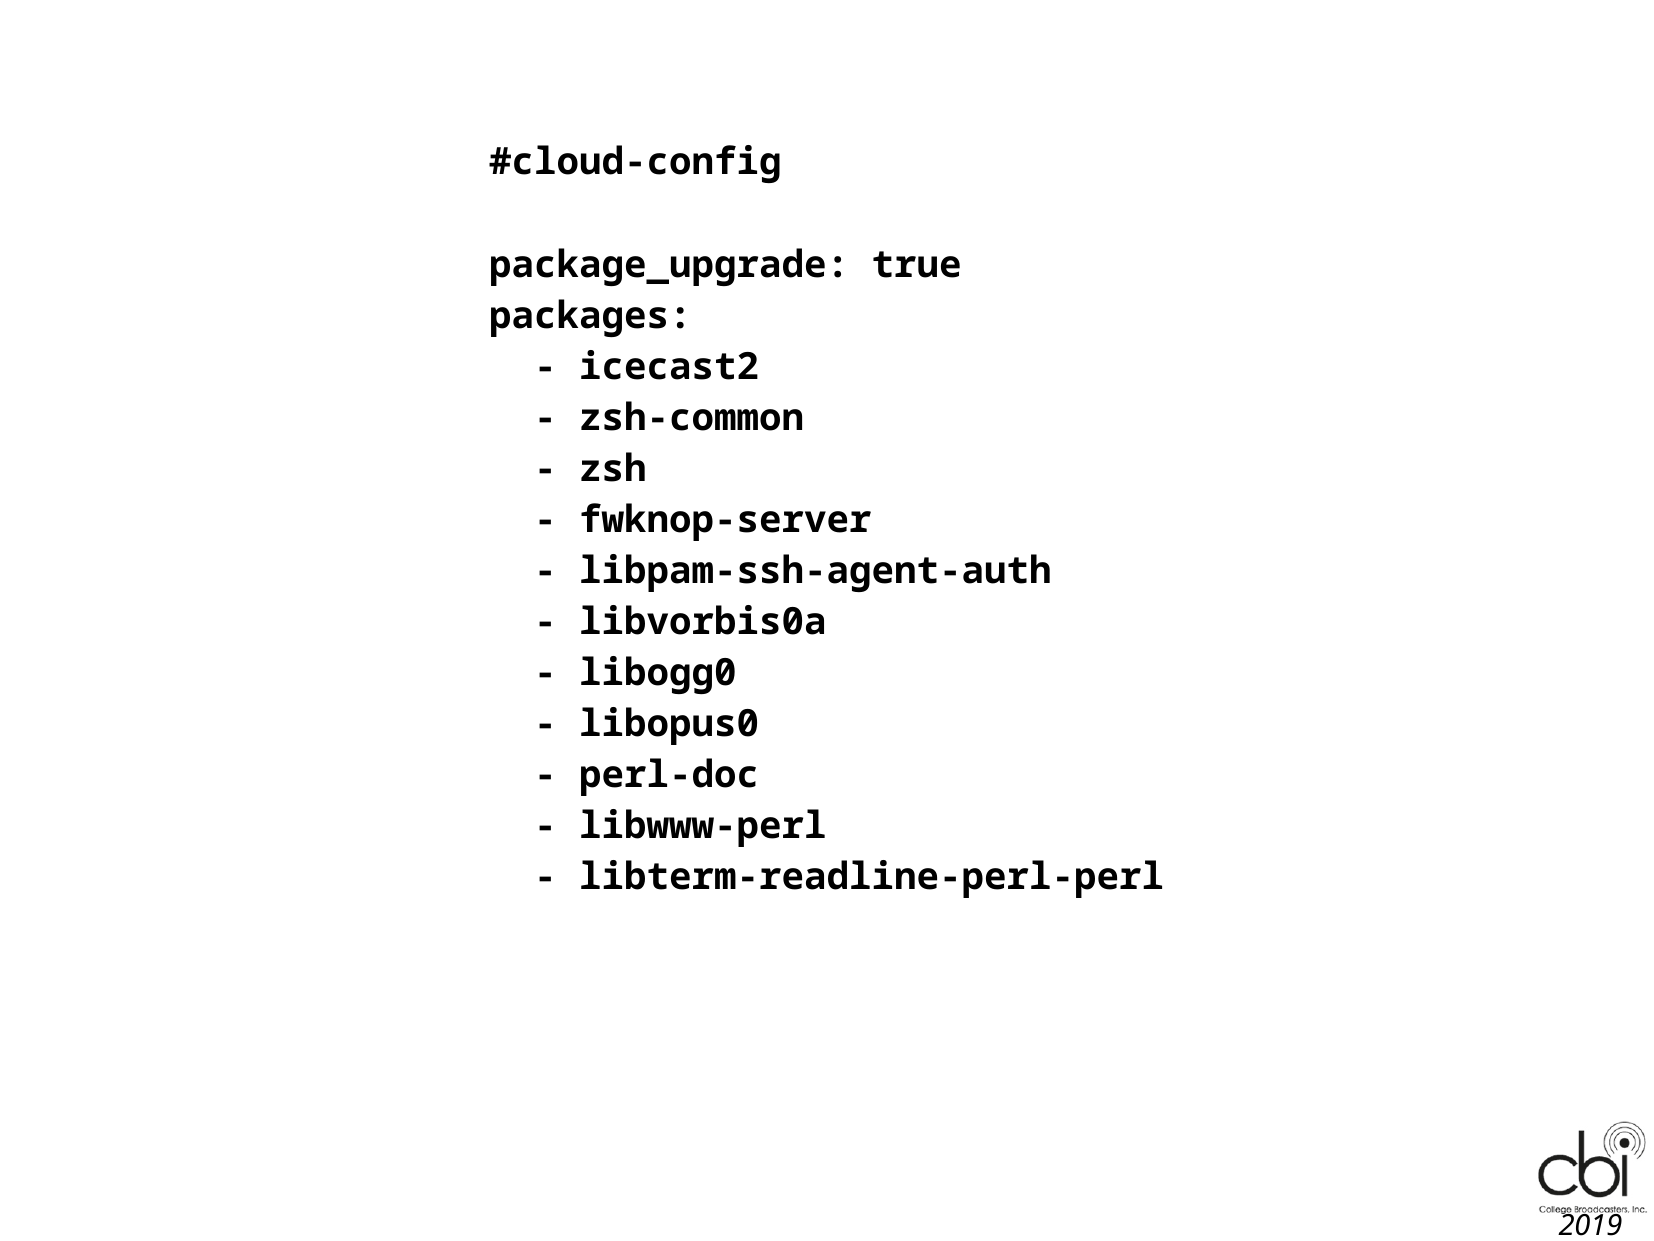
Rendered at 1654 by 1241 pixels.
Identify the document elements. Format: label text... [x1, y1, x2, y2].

text_box #cloud-config package_upgrade: true packages: - icecast2 - zsh-common - zsh - fwknop-server - libpam-ssh-agent-auth - libvorbis0a - libogg0 - libopus0 - perl-doc - libwww-perl - libterm-readline-perl-perl [474, 127, 1180, 706]
picture [1529, 1120, 1654, 1216]
